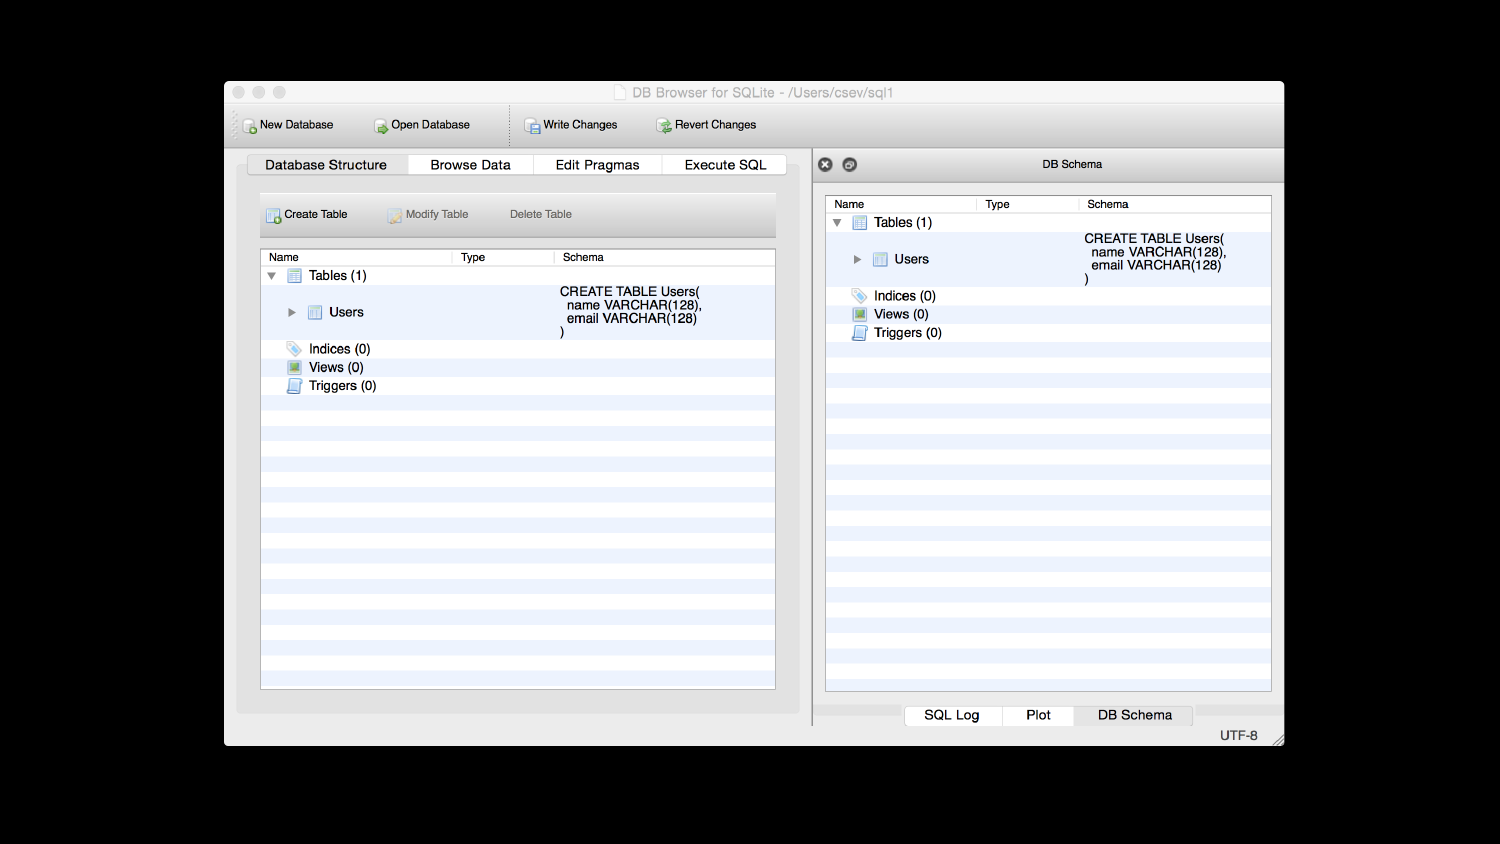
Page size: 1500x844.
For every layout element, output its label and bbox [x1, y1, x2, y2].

picture [181, 46, 1327, 797]
